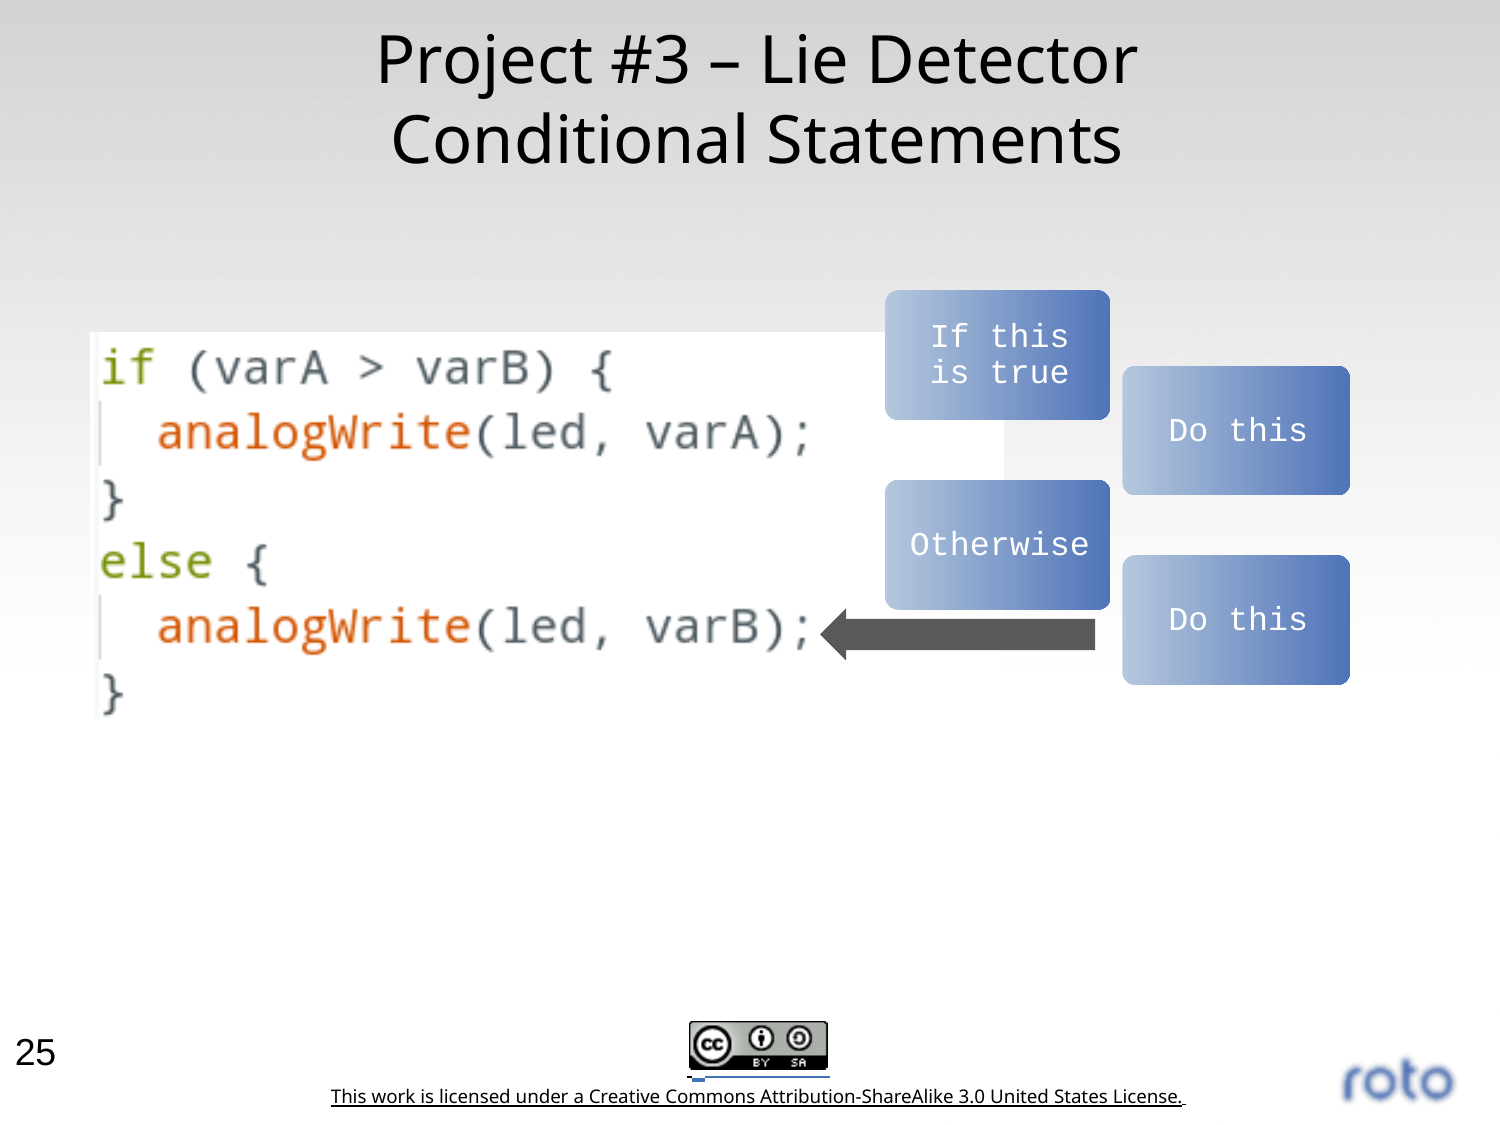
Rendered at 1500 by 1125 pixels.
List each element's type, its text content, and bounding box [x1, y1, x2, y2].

picture [0, 0, 1500, 1125]
text_box Do this [1122, 555, 1351, 685]
text_box Otherwise [884, 479, 1111, 610]
title Project #3 – Lie Detector Conditional Statements [75, 2, 1441, 191]
text_box If this is true [885, 290, 1111, 421]
text_box Do this [1122, 365, 1351, 496]
text_box [820, 608, 1096, 661]
